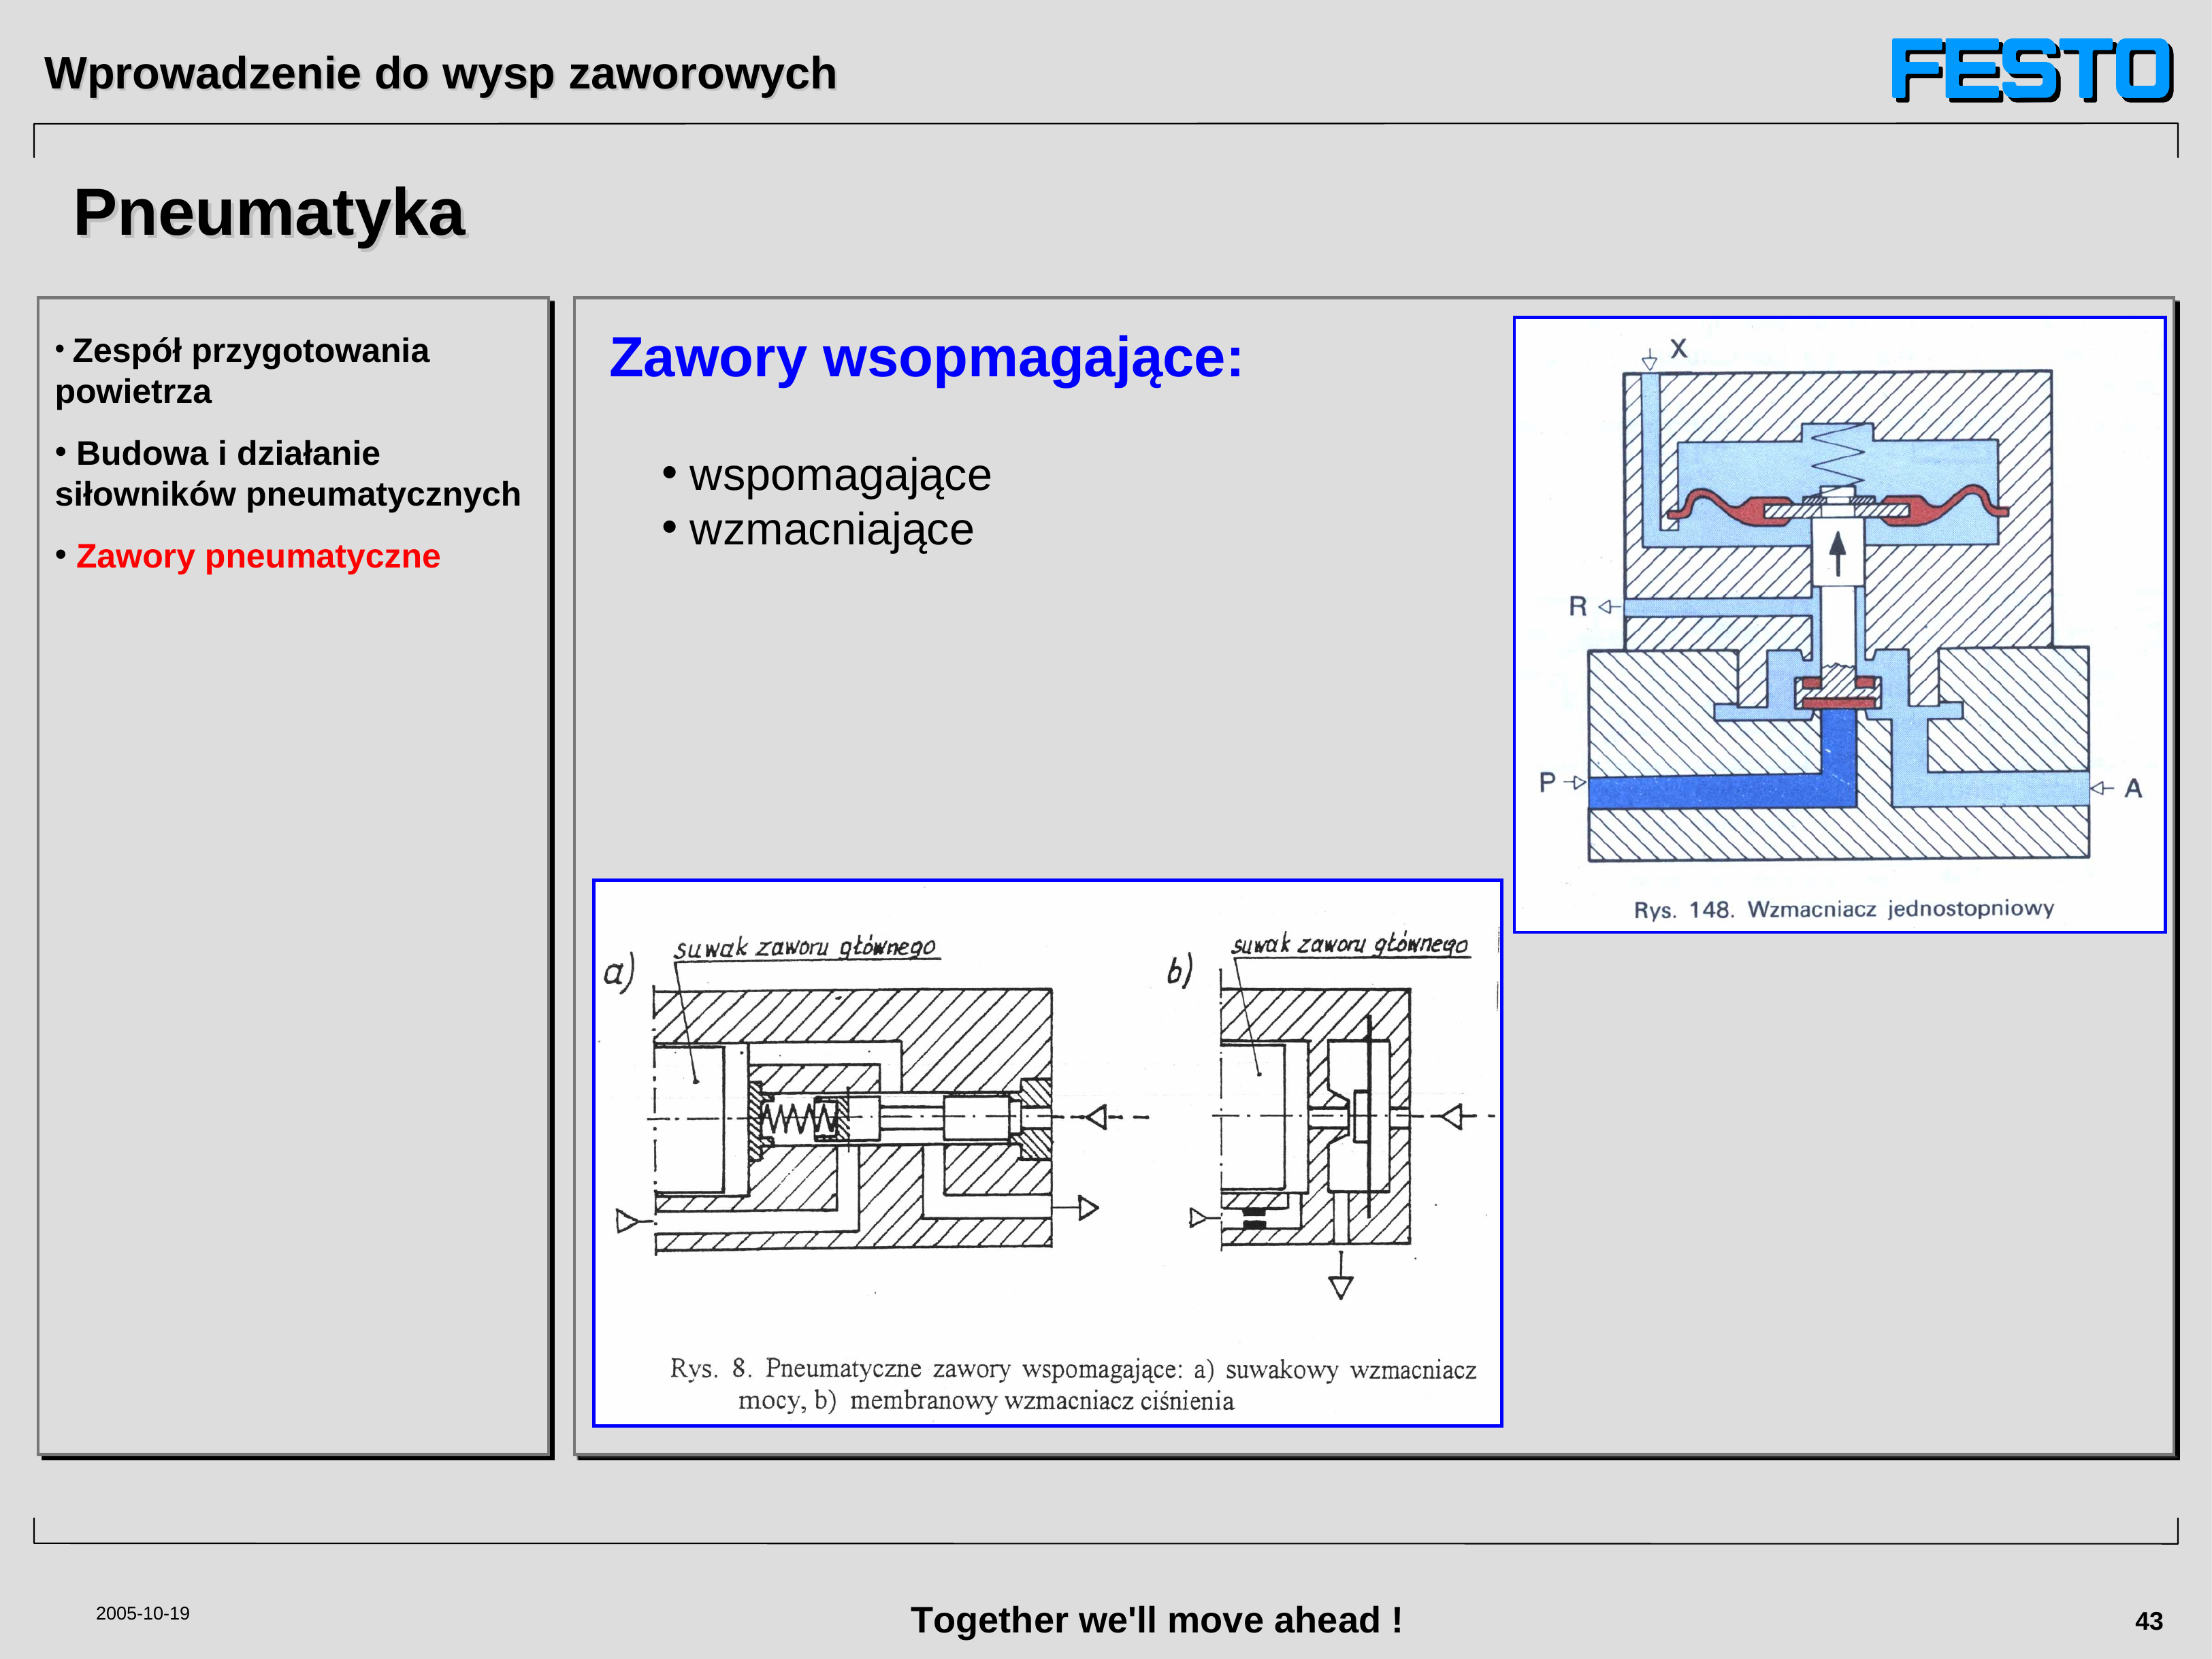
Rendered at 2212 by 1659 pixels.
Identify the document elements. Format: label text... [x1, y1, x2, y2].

title Pneumatyka [50, 142, 1895, 260]
text_box Zawory wsopmagające: [599, 314, 1681, 394]
picture [1516, 318, 2164, 931]
text_box 2005-10-19 [74, 1592, 387, 1633]
list [604, 331, 2153, 1425]
text_box <number> [2057, 1592, 2186, 1648]
text_box Together we'll move ahead ! [807, 1592, 1508, 1644]
picture [596, 881, 604, 1425]
text_box Zespół przygotowania powietrza Budowa i działanie siłowników pneumatycznych Zawory pneumatyczne [44, 323, 536, 642]
